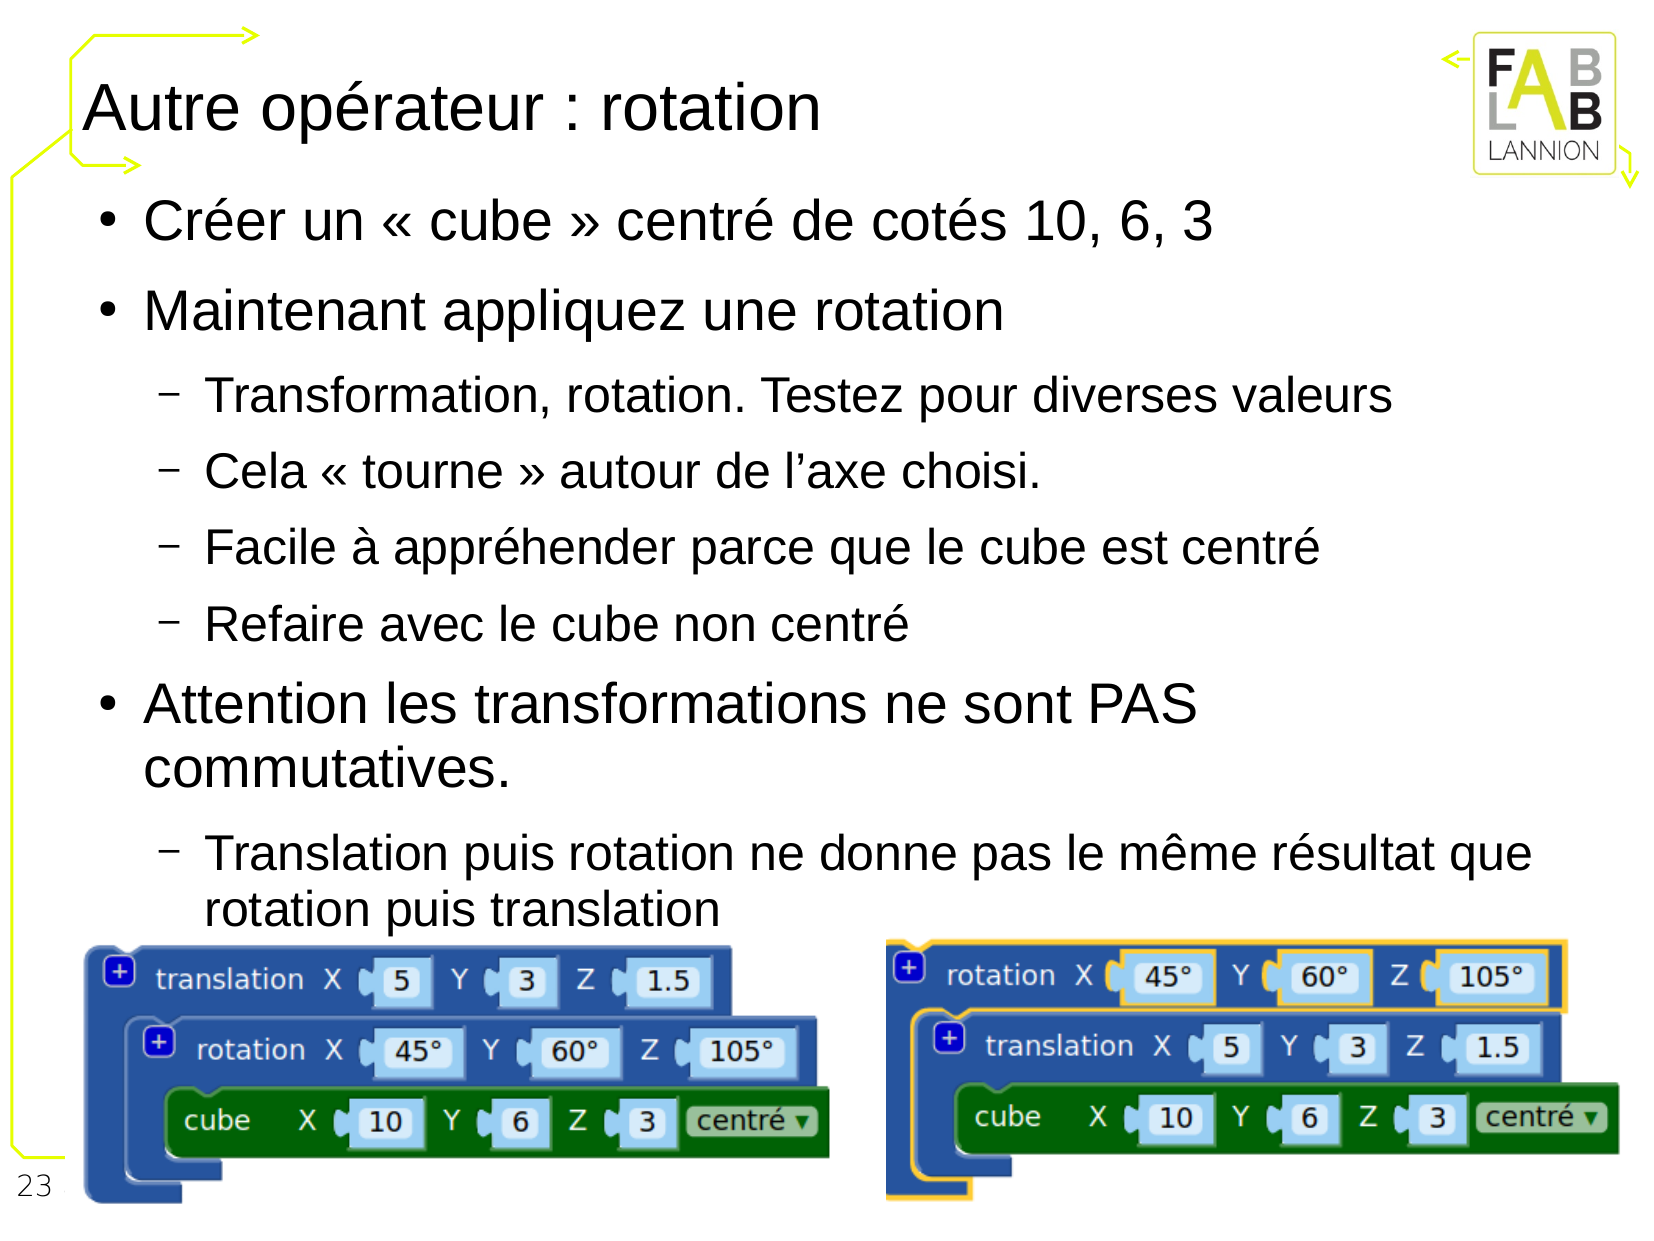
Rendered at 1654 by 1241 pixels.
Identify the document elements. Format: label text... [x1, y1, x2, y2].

title Autre opérateur : rotation [82, 49, 1441, 166]
picture [1470, 29, 1619, 178]
list Créer un « cube » centré de cotés 10, 6, 3 Maintenant appliquez une rotation Transformation, rotation. Testez pour diverses valeurs Cela « tourne » autour de l’axe choisi. Facile à appréhender parce que le cube est centré Refaire avec le cube non centré Attention les transformations ne sont PAS commutatives. Translation puis rotation ne donne pas le même résultat que rotation puis translation [82, 188, 1571, 945]
picture [65, 910, 1654, 1241]
